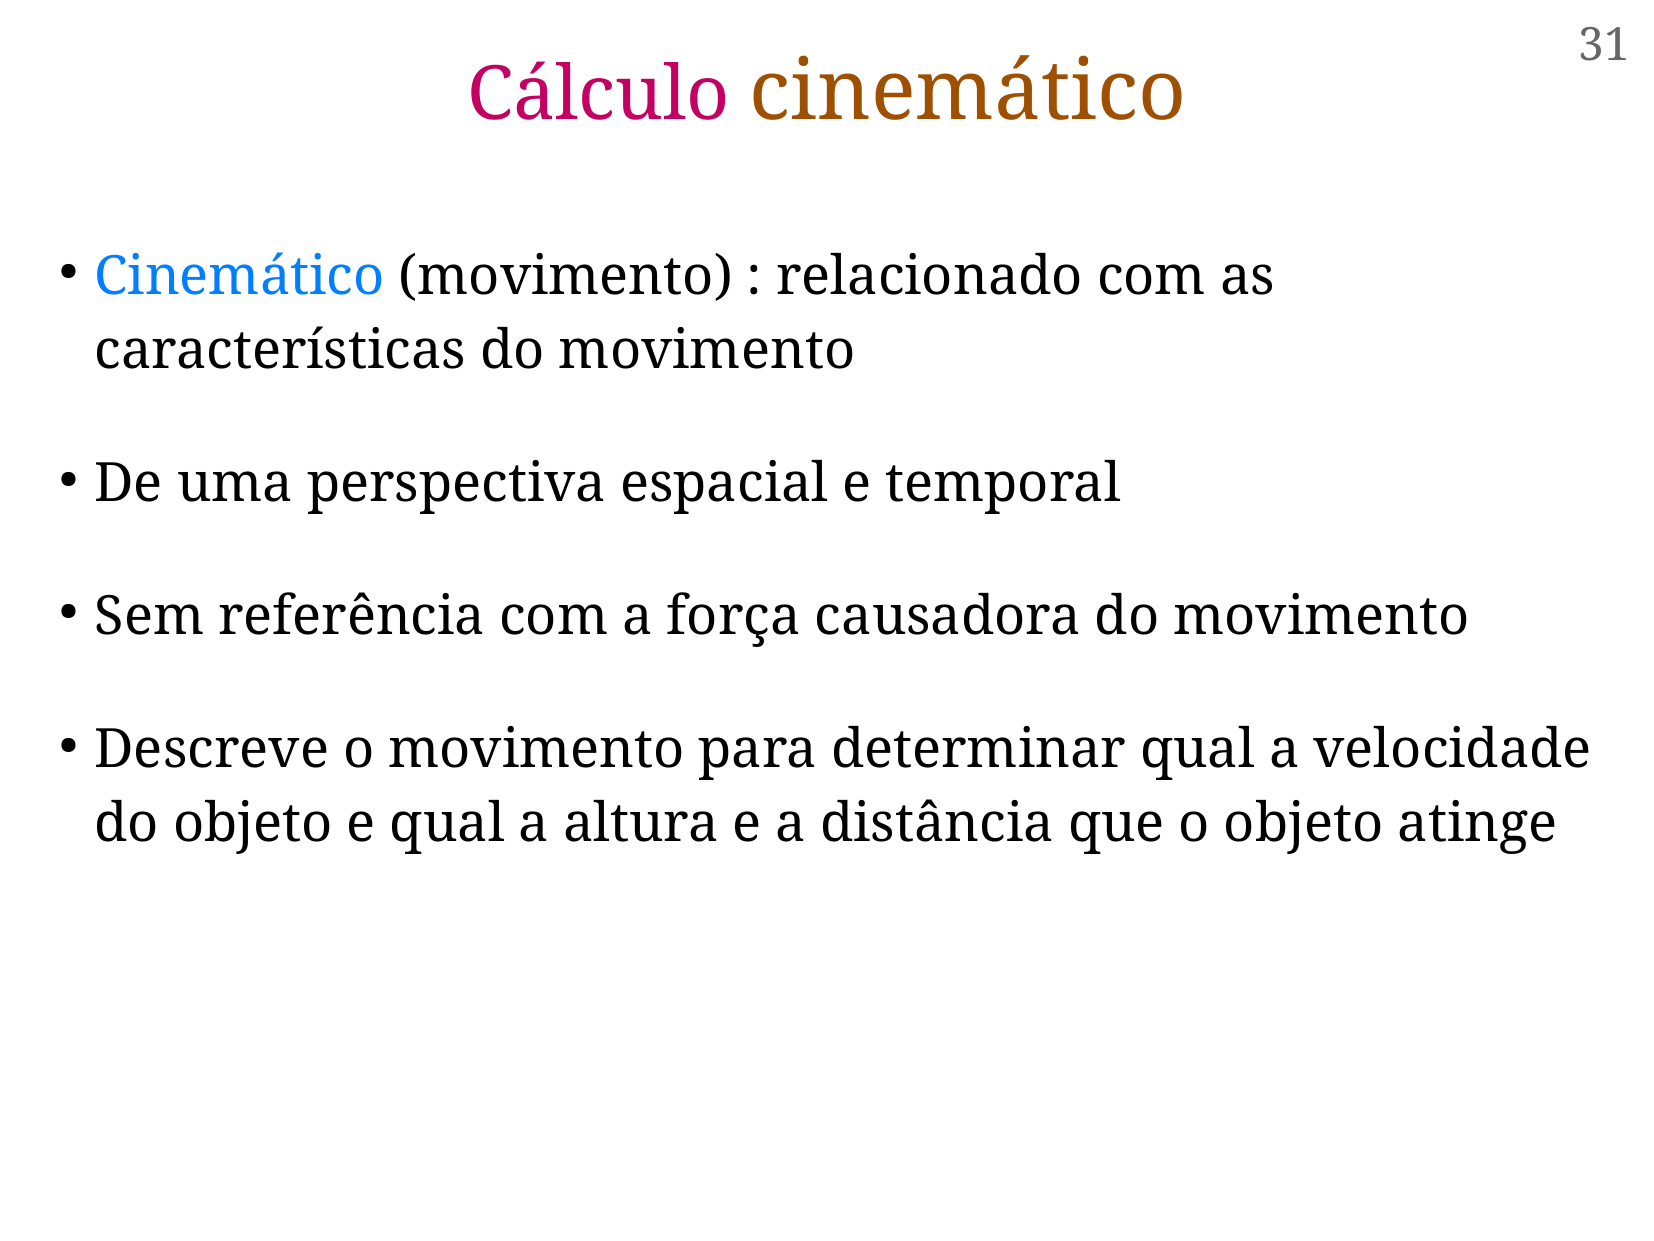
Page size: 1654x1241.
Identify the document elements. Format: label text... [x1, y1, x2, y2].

list Cinemático (movimento) : relacionado com as características do movimento De uma perspectiva espacial e temporal Sem referência com a força causadora do movimento Descreve o movimento para determinar qual a velocidade do objeto e qual a altura e a distância que o objeto atinge [59, 236, 1595, 1211]
title Cálculo cinemático [59, 29, 1595, 148]
